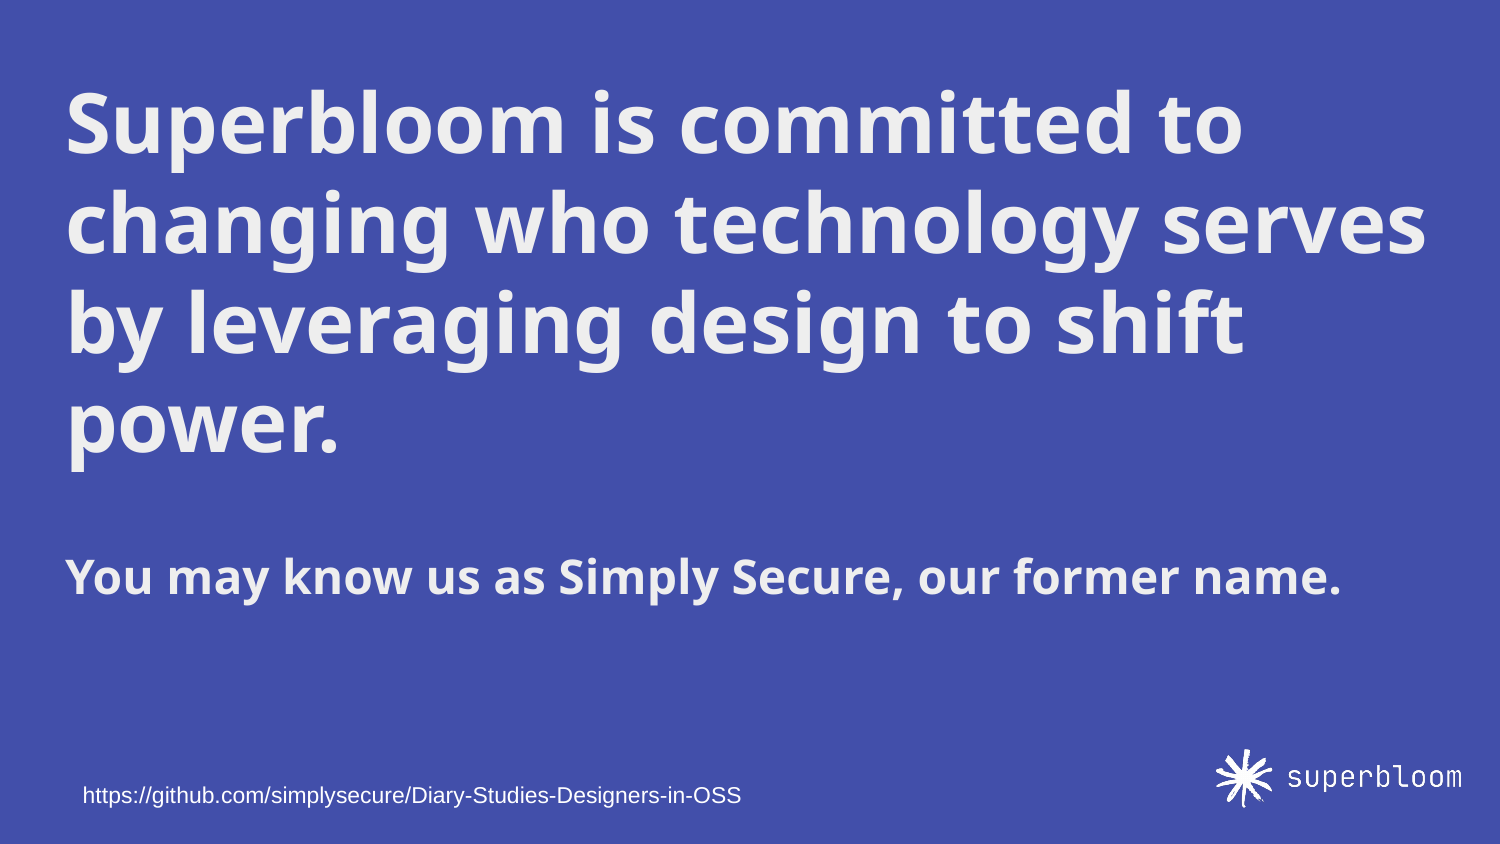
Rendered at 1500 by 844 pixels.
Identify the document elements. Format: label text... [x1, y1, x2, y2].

text_box Superbloom is committed to changing who technology serves by leveraging design to shift power. [50, 54, 1449, 485]
text_box You may know us as Simply Secure, our former name. [50, 531, 1458, 677]
picture [1216, 749, 1461, 808]
text_box https://github.com/simplysecure/Diary-Studies-Designers-in-OSS [67, 765, 786, 824]
